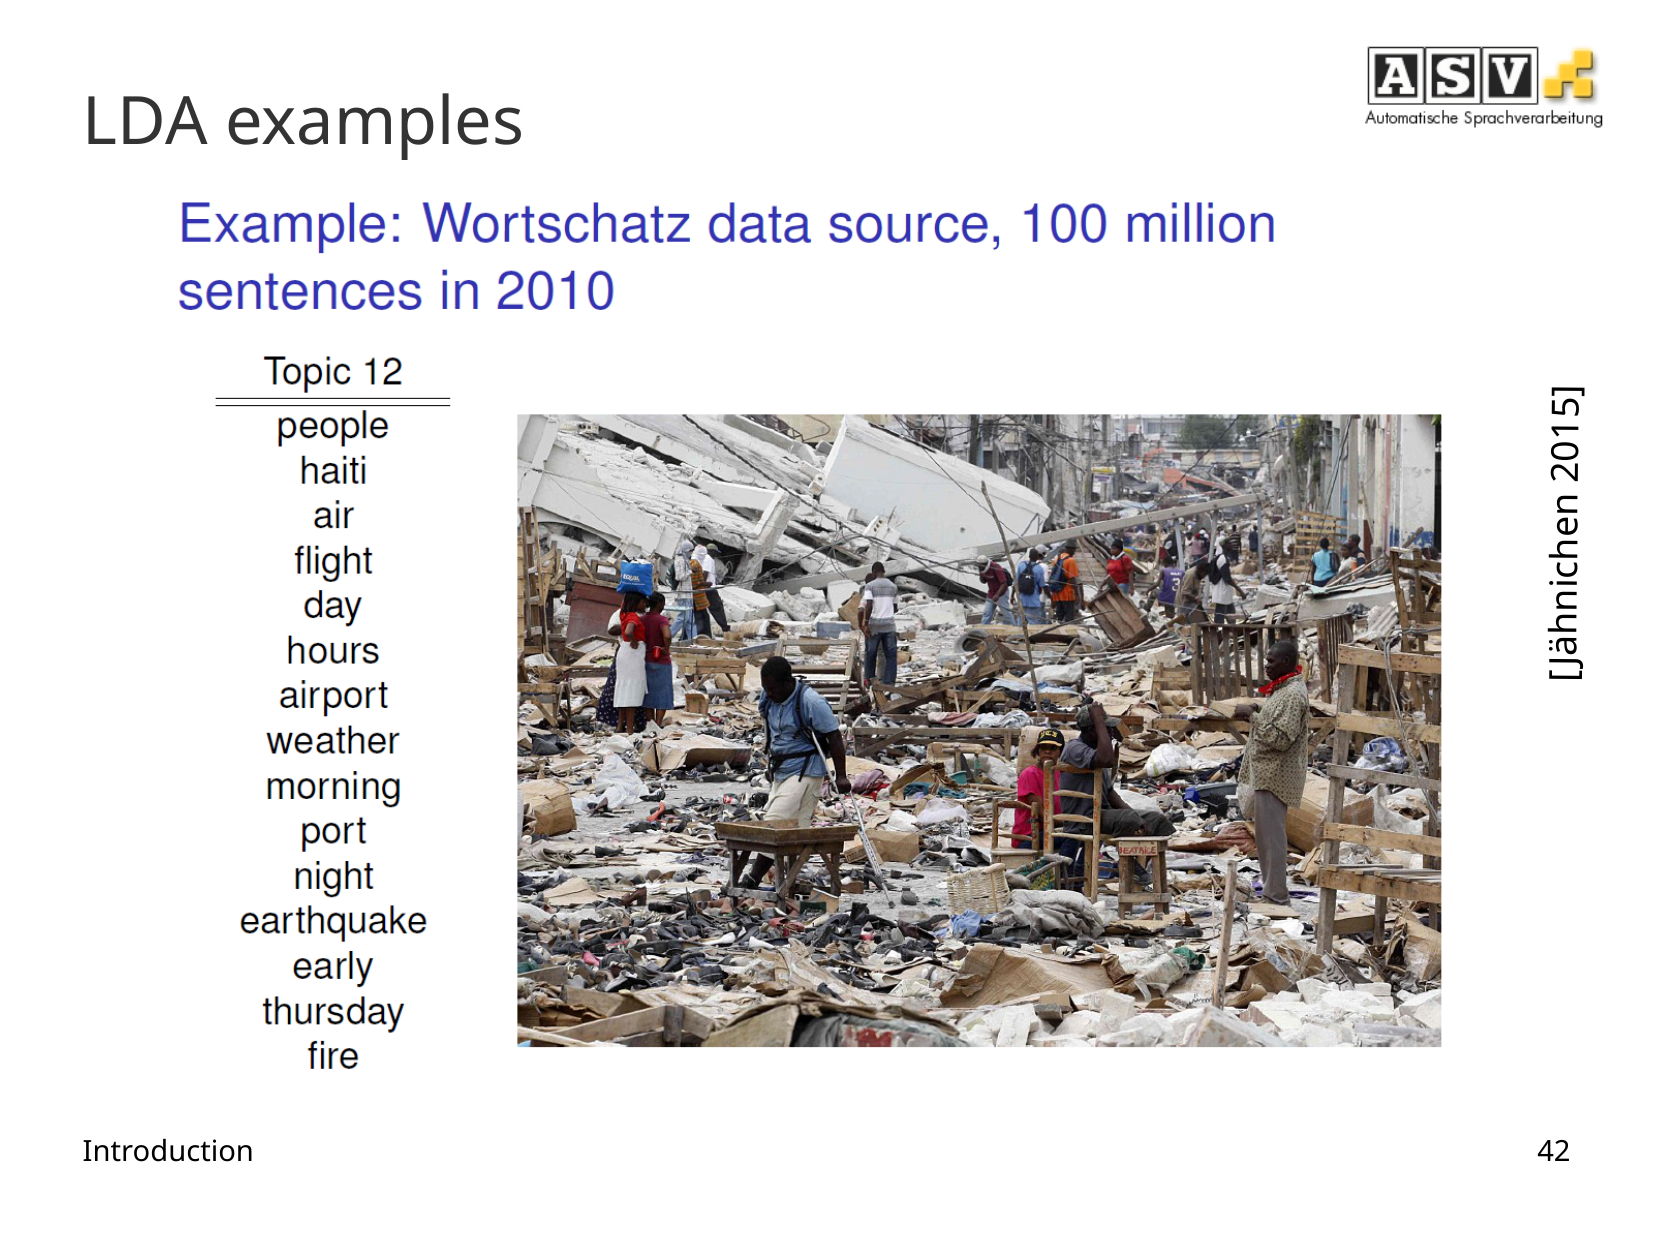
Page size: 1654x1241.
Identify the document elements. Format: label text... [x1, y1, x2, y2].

picture [165, 188, 1492, 1074]
text_box [Jähnichen 2015] [1528, 380, 1595, 697]
title LDA examples [82, 49, 1347, 189]
picture [1364, 43, 1605, 129]
